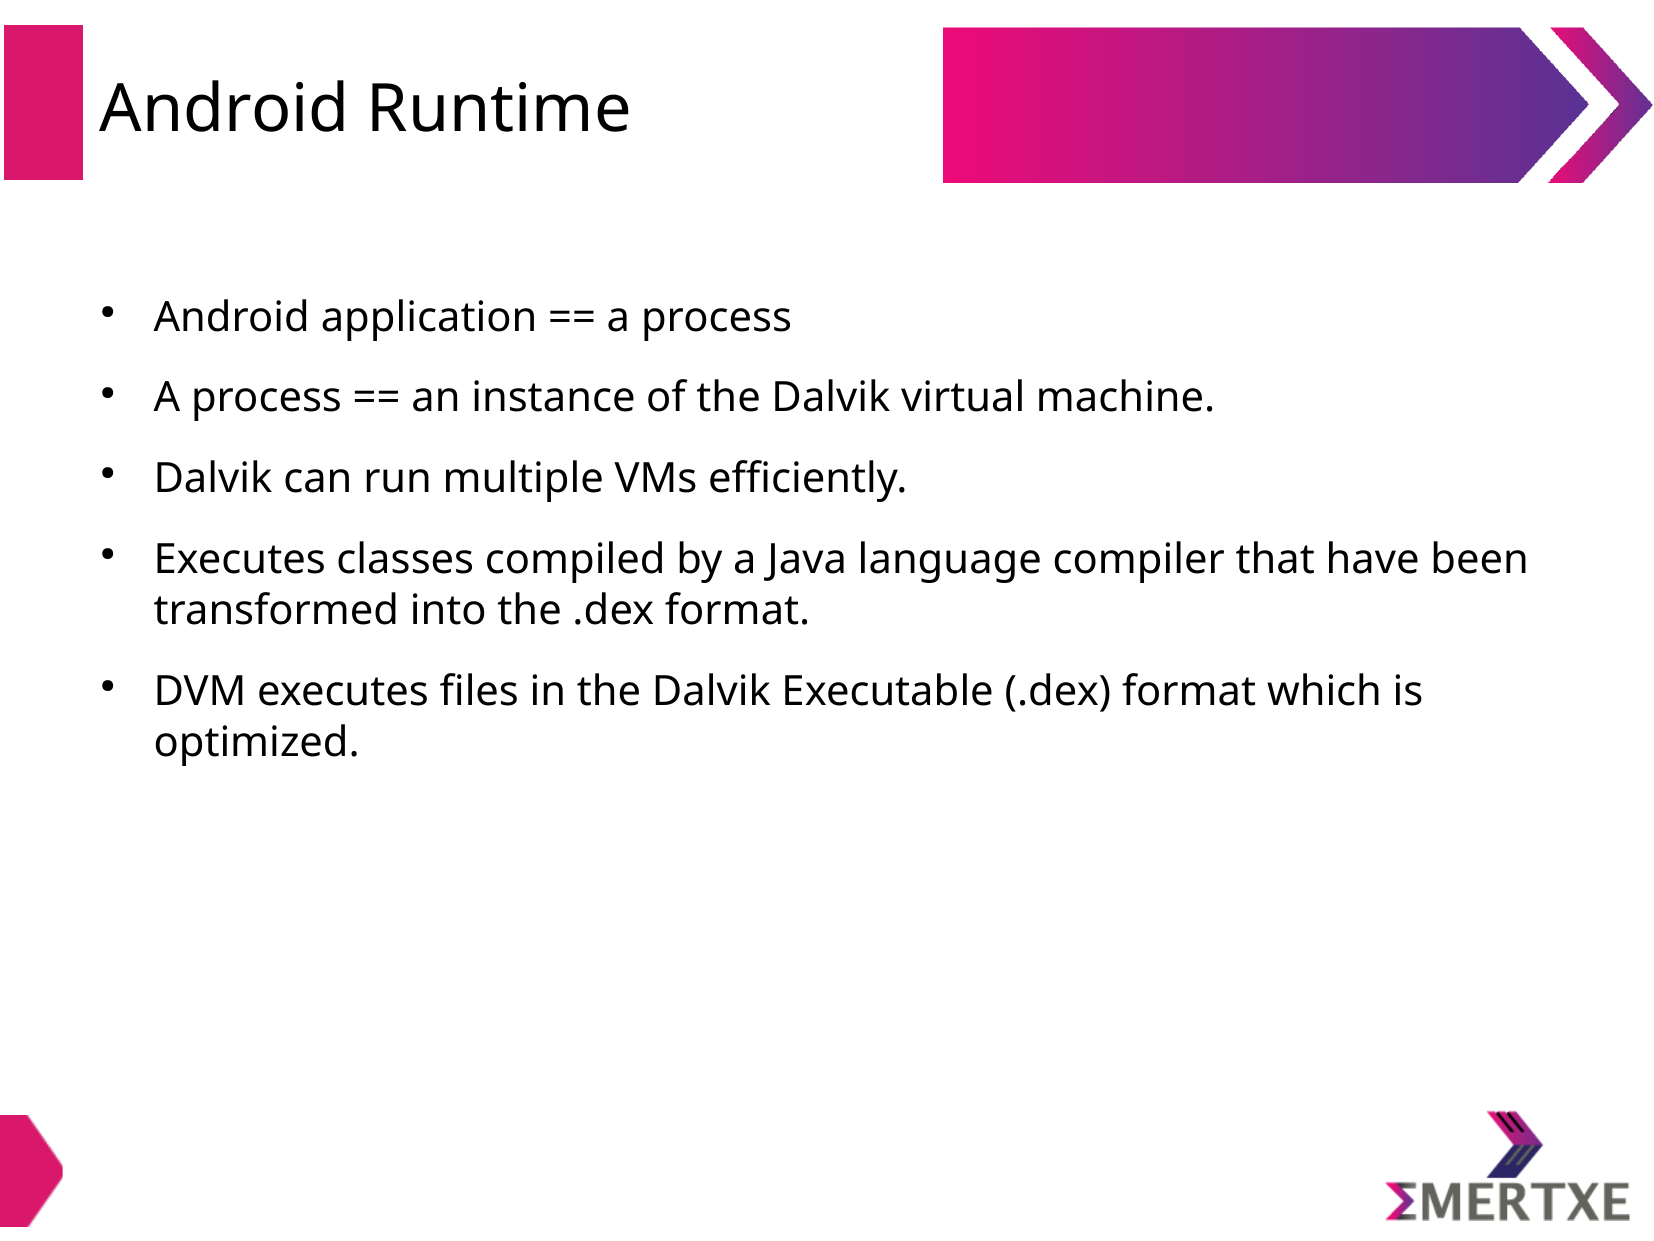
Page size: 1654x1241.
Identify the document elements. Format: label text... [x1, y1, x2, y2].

title Android Runtime [82, 2, 1571, 210]
picture [1385, 1107, 1631, 1221]
picture [1571, 27, 1653, 183]
list Android application == a process A process == an instance of the Dalvik virtual machine. Dalvik can run multiple VMs efficiently. Executes classes compiled by a Java language compiler that have been transformed into the .dex format. DVM executes files in the Dalvik Executable (.dex) format which is optimized. [82, 290, 1571, 1010]
